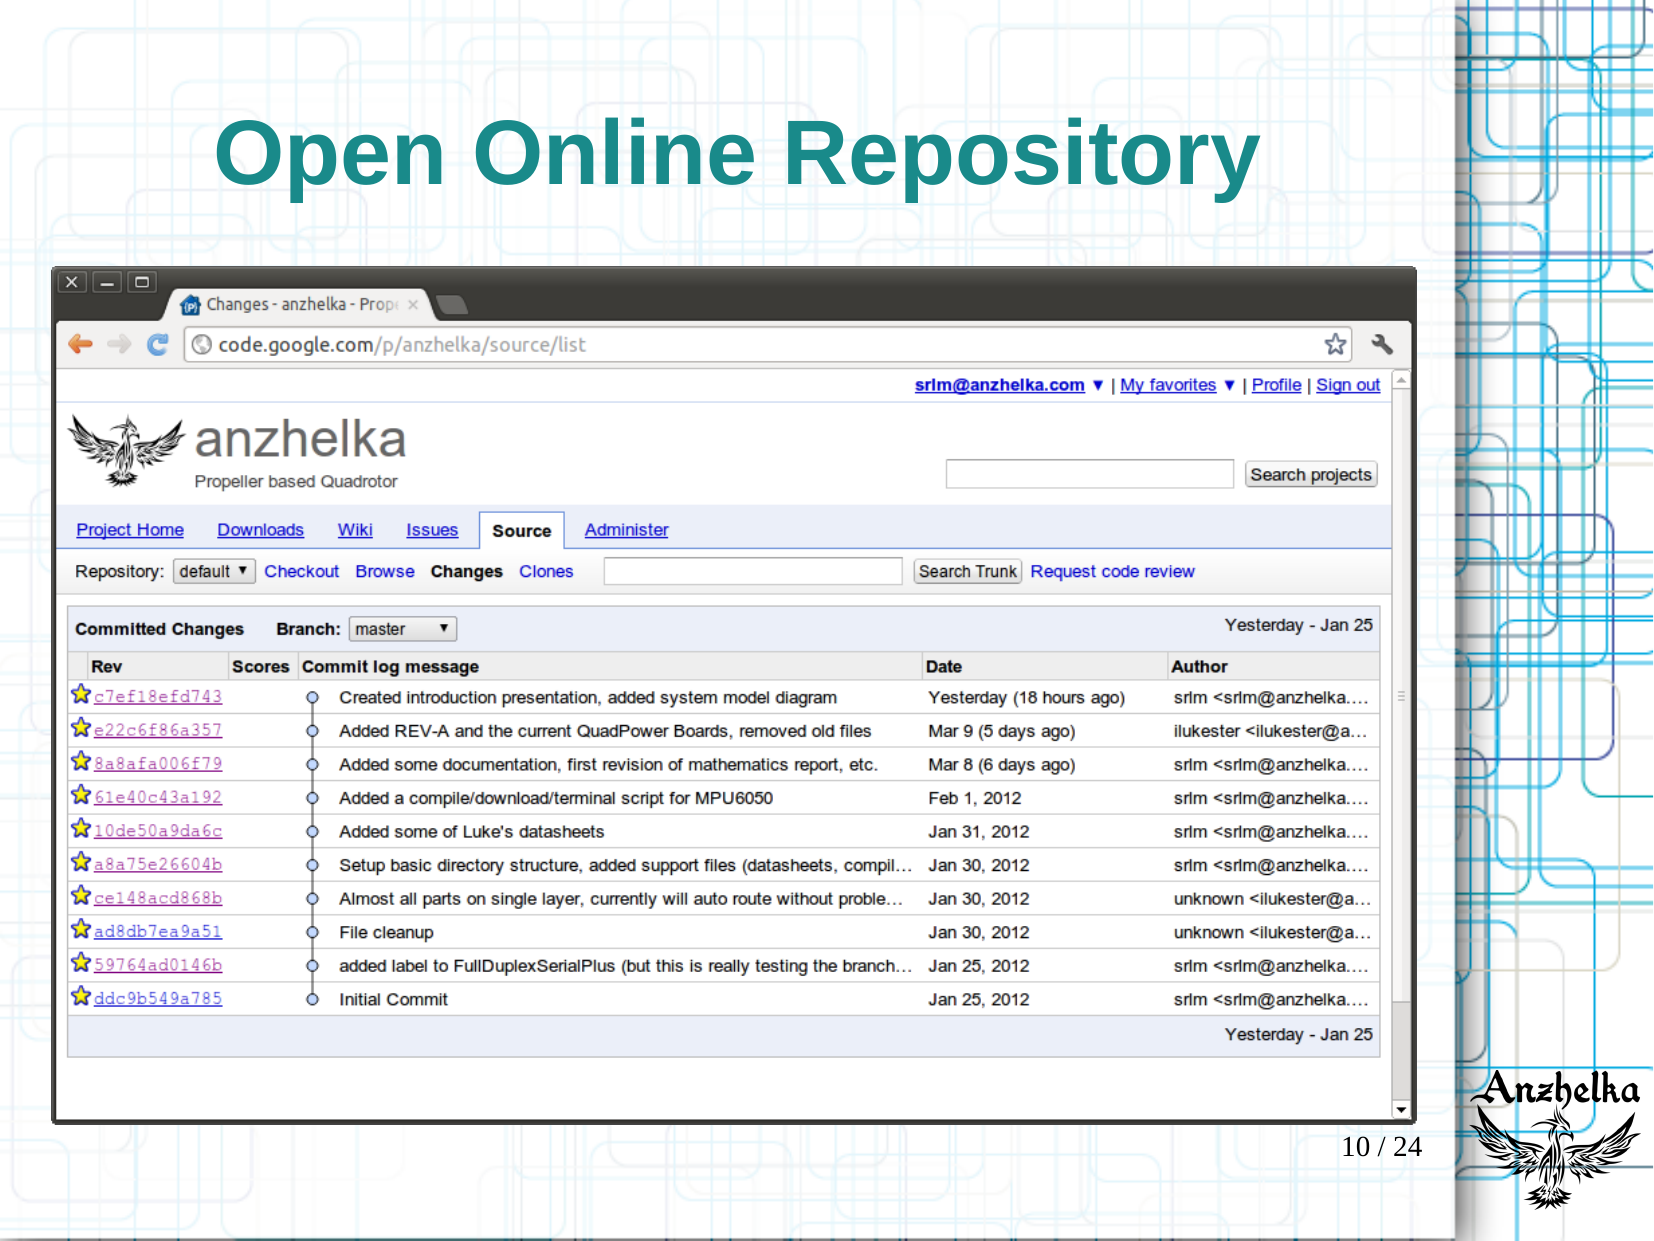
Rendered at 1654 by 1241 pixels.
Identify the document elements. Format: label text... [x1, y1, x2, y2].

picture [0, 0, 1654, 1241]
title Open Online Repository [58, 49, 1417, 257]
